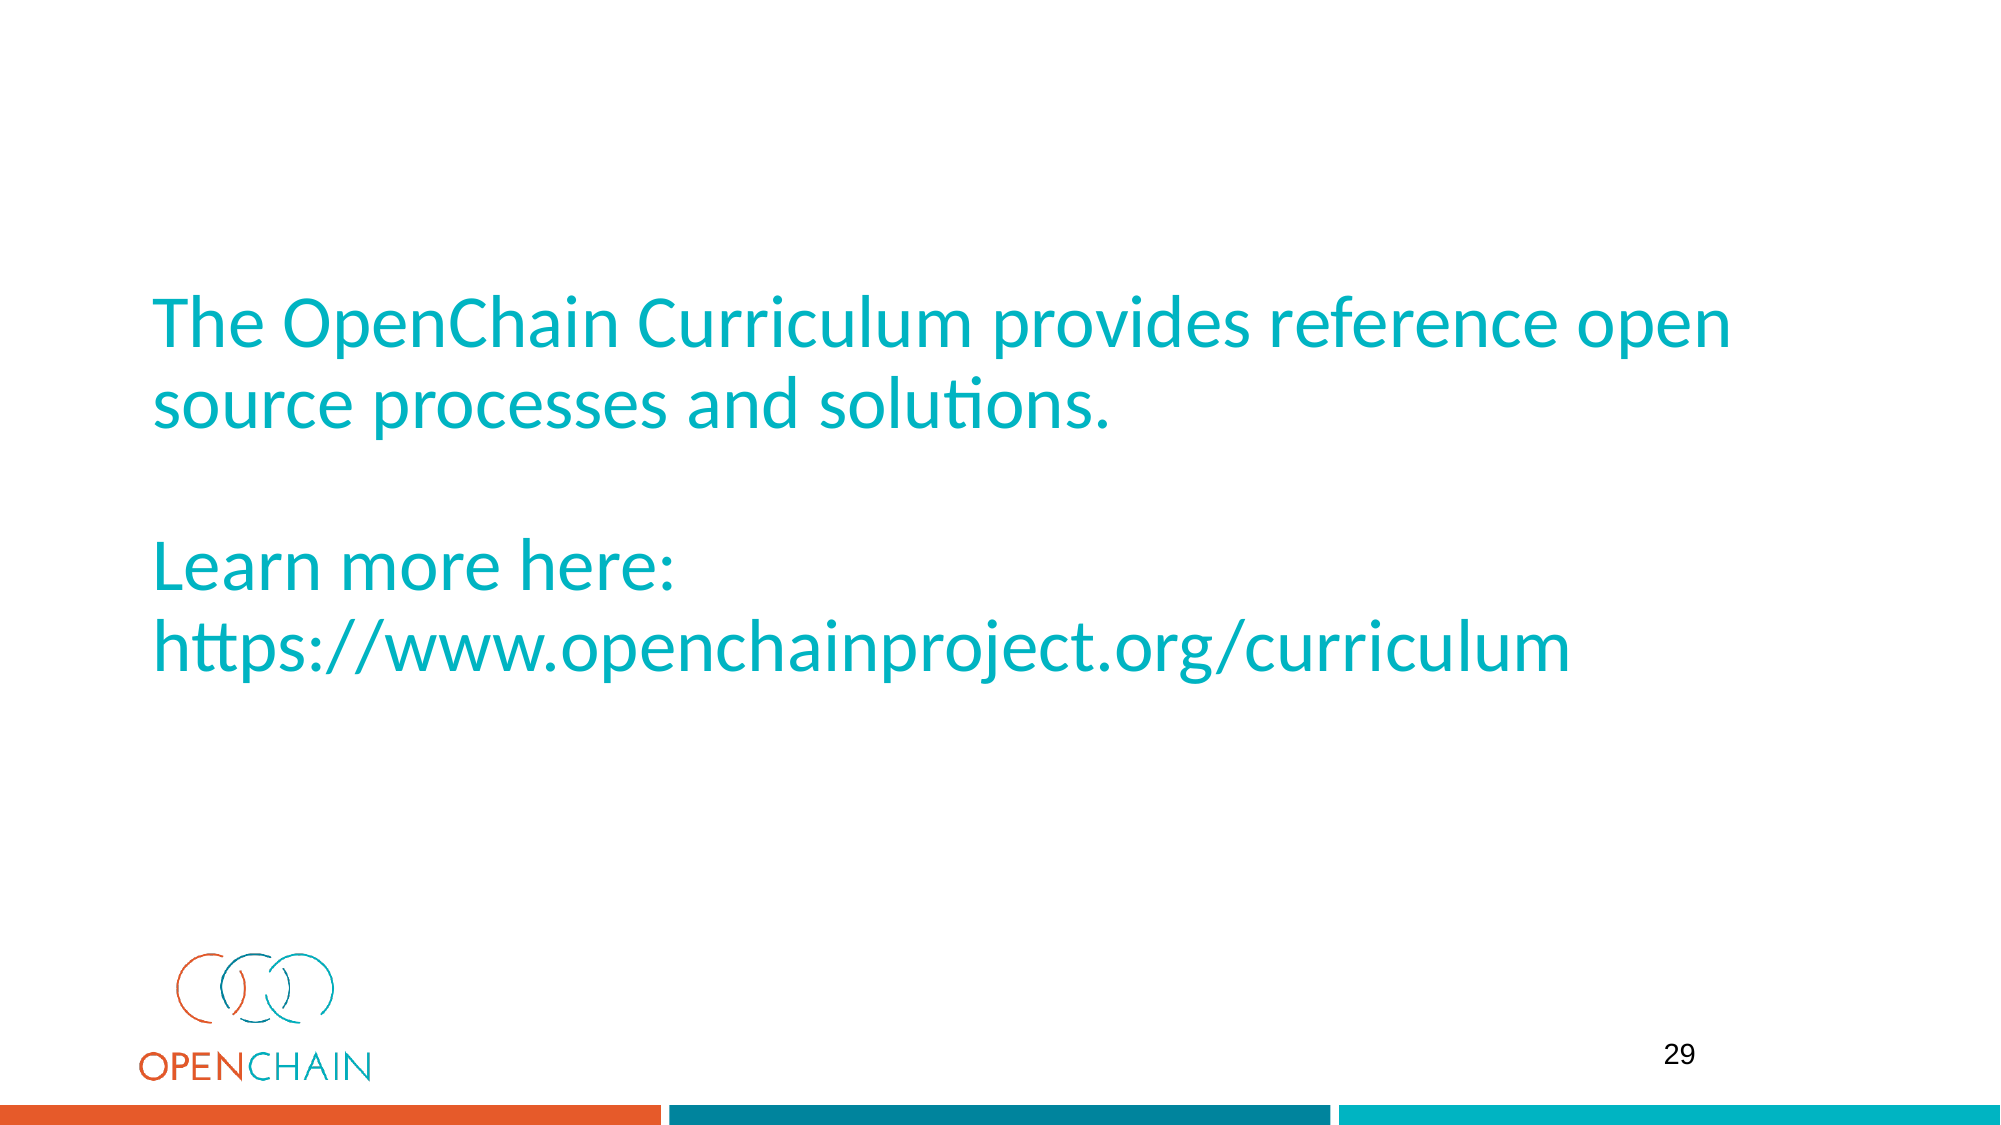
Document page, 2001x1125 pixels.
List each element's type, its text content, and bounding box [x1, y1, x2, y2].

title The OpenChain Curriculum provides reference open source processes and solutions. Learn more here: https://www.openchainproject.org/curriculum [137, 376, 1863, 594]
slide_number <number> [1648, 1022, 1863, 1083]
picture [137, 951, 372, 1082]
